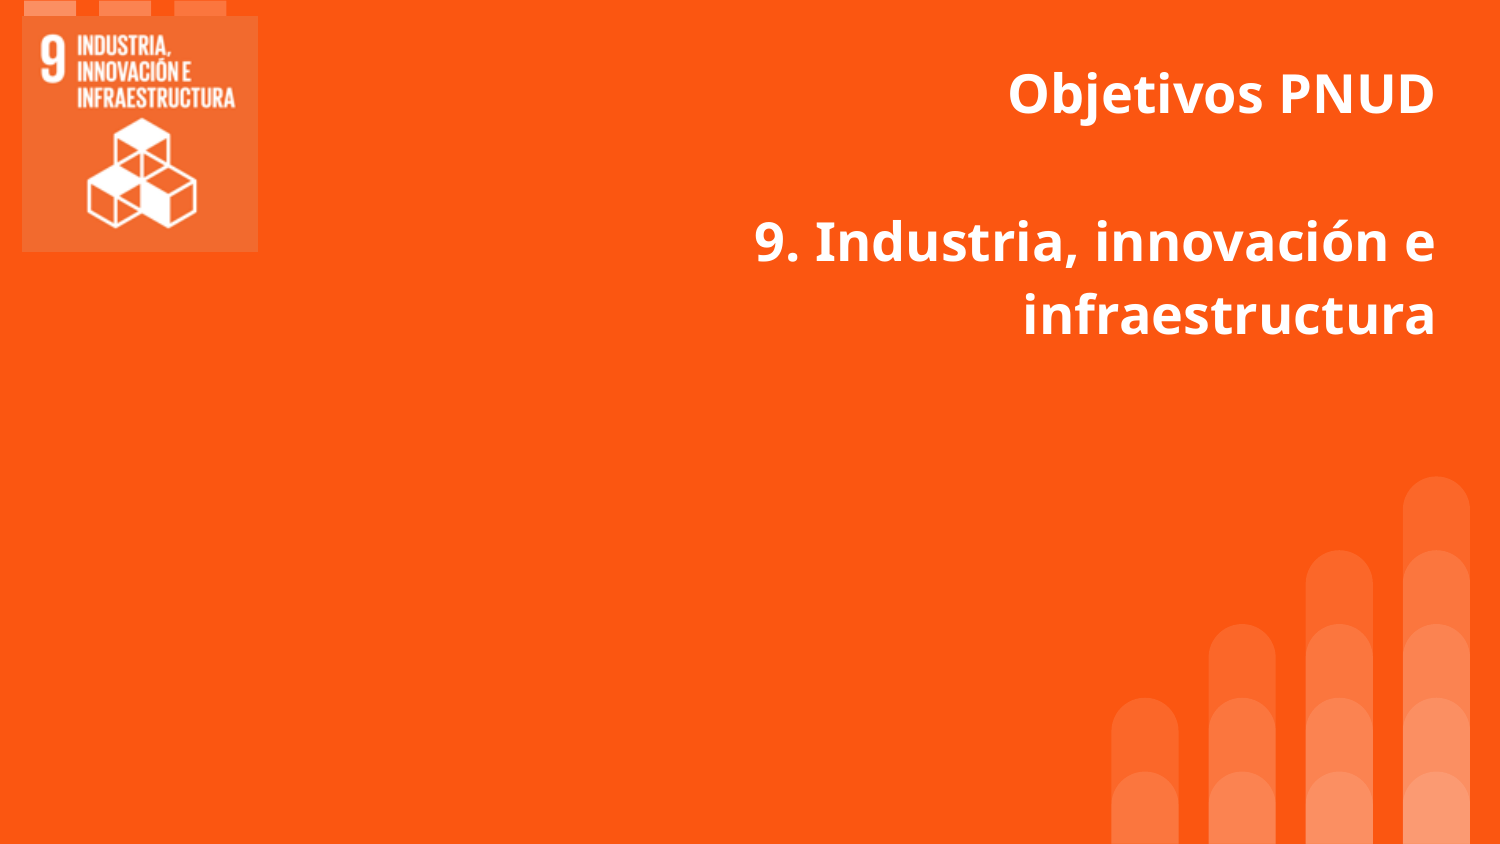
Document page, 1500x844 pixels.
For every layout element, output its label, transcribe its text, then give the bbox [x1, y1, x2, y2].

title Objetivos PNUD 9. Industria, innovación e infraestructura [490, 39, 1452, 442]
picture [22, 16, 258, 252]
